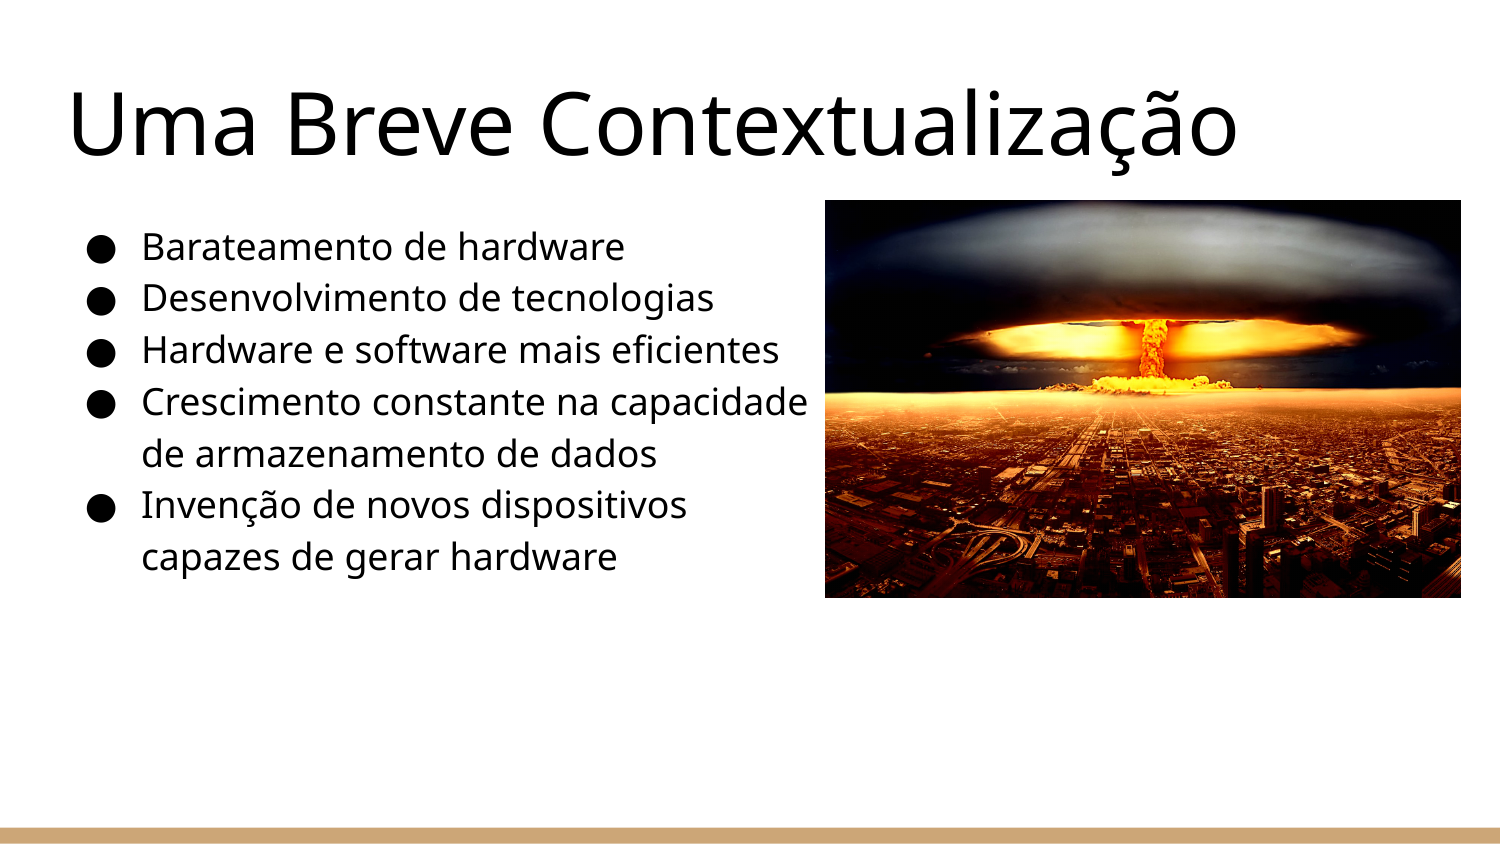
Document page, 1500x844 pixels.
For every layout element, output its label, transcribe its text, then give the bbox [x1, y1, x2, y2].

list Barateamento de hardware Desenvolvimento de tecnologias Hardware e software mais eficientes Crescimento constante na capacidade de armazenamento de dados Invenção de novos dispositivos capazes de gerar hardware [51, 200, 843, 752]
title Uma Breve Contextualização [51, 51, 1449, 189]
picture [825, 200, 1461, 598]
